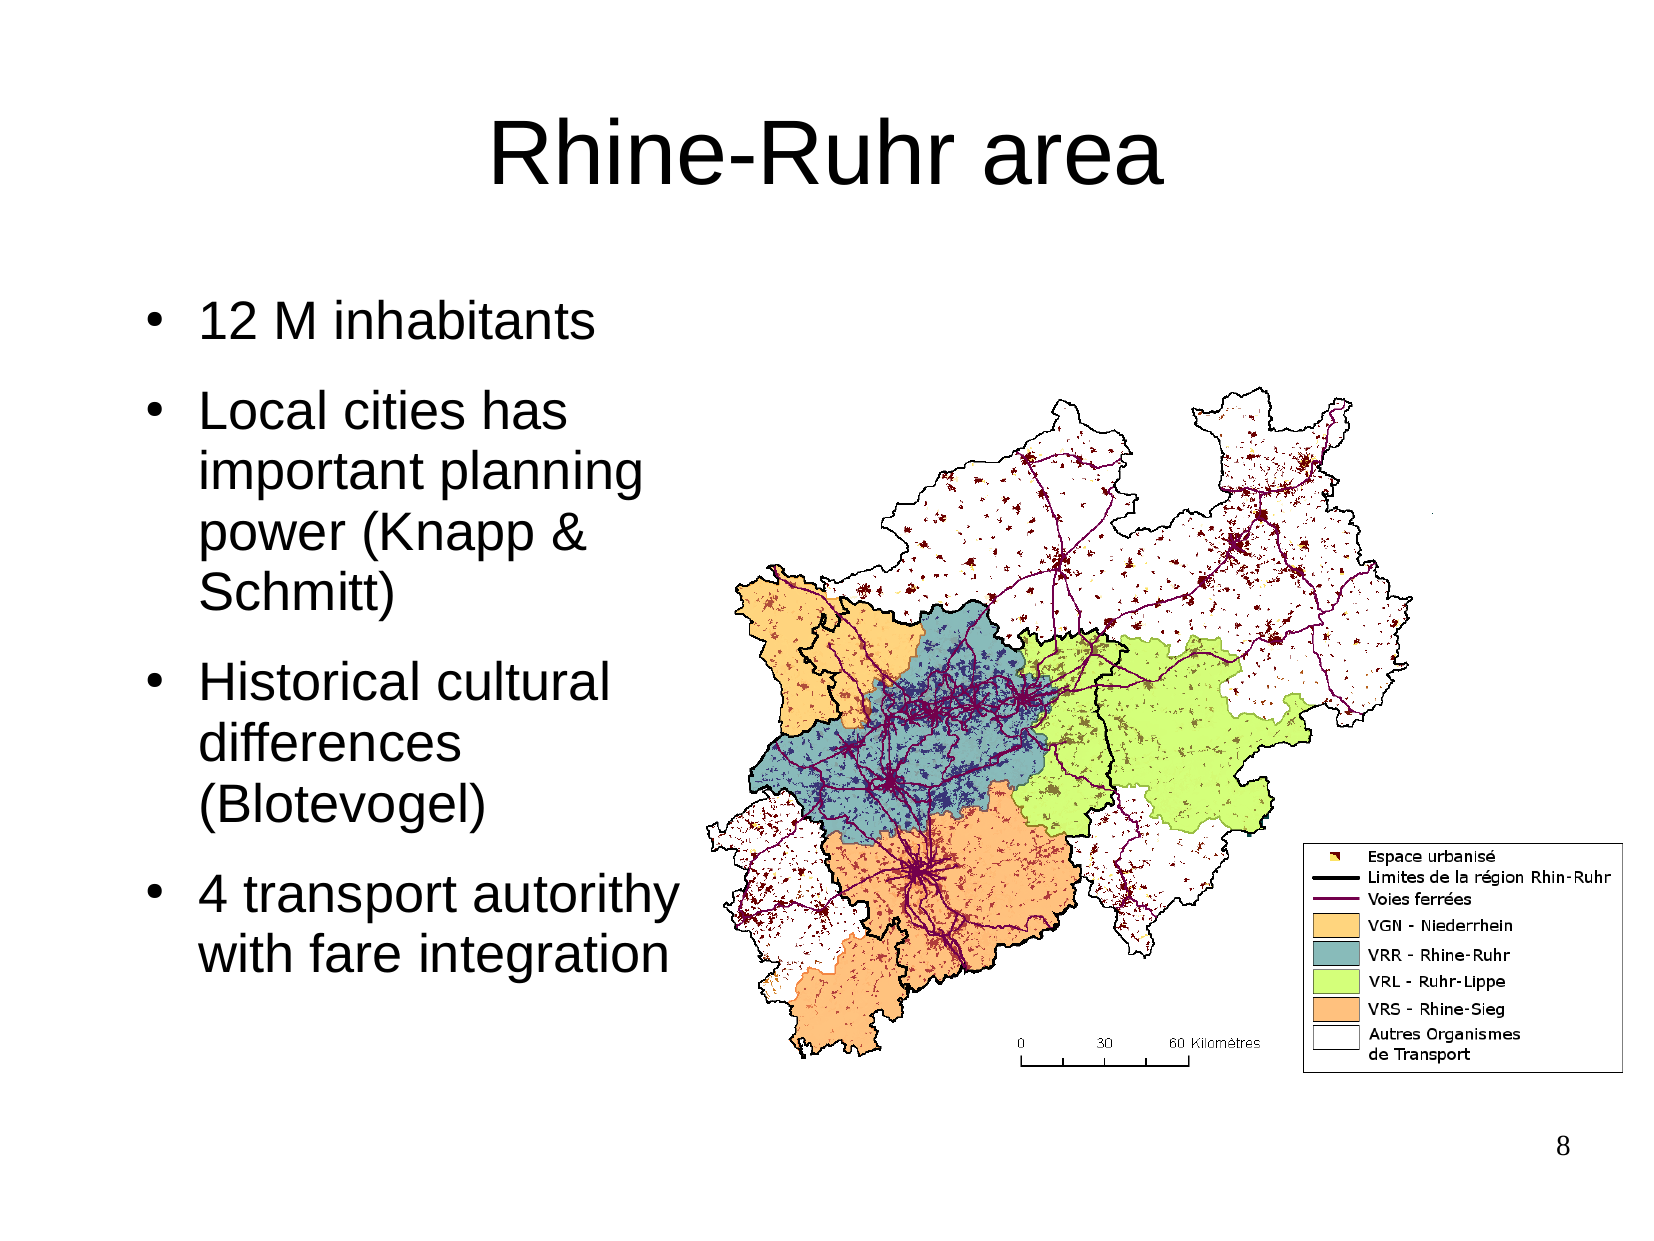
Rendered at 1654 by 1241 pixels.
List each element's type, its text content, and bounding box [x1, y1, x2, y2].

title Rhine-Ruhr area [82, 49, 1571, 257]
picture [688, 377, 1630, 1079]
list 12 M inhabitants Local cities has important planning power (Knapp & Schmitt) Historical cultural differences (Blotevogel) 4 transport autorithy with fare integration [127, 290, 748, 1010]
